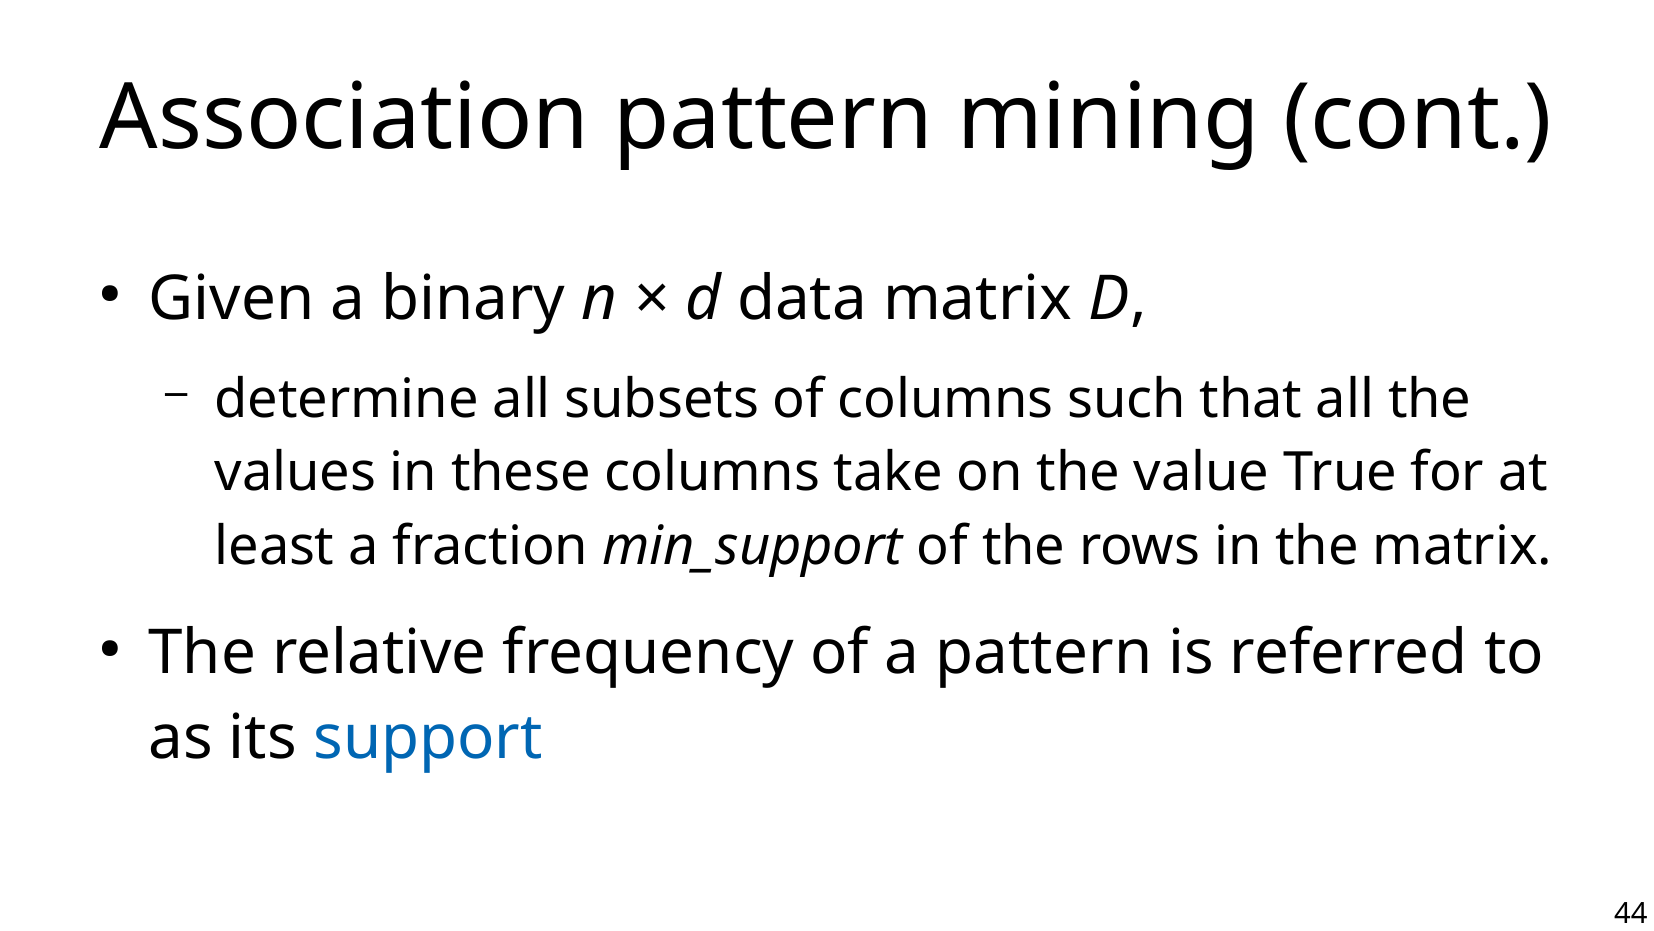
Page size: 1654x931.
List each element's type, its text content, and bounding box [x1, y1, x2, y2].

title Association pattern mining (cont.) [82, 1, 1571, 226]
list Given a binary n × d data matrix D, determine all subsets of columns such that all the values in these columns take on the value True for at least a fraction min_support of the rows in the matrix. The relative frequency of a pattern is referred to as its support [82, 253, 1571, 793]
